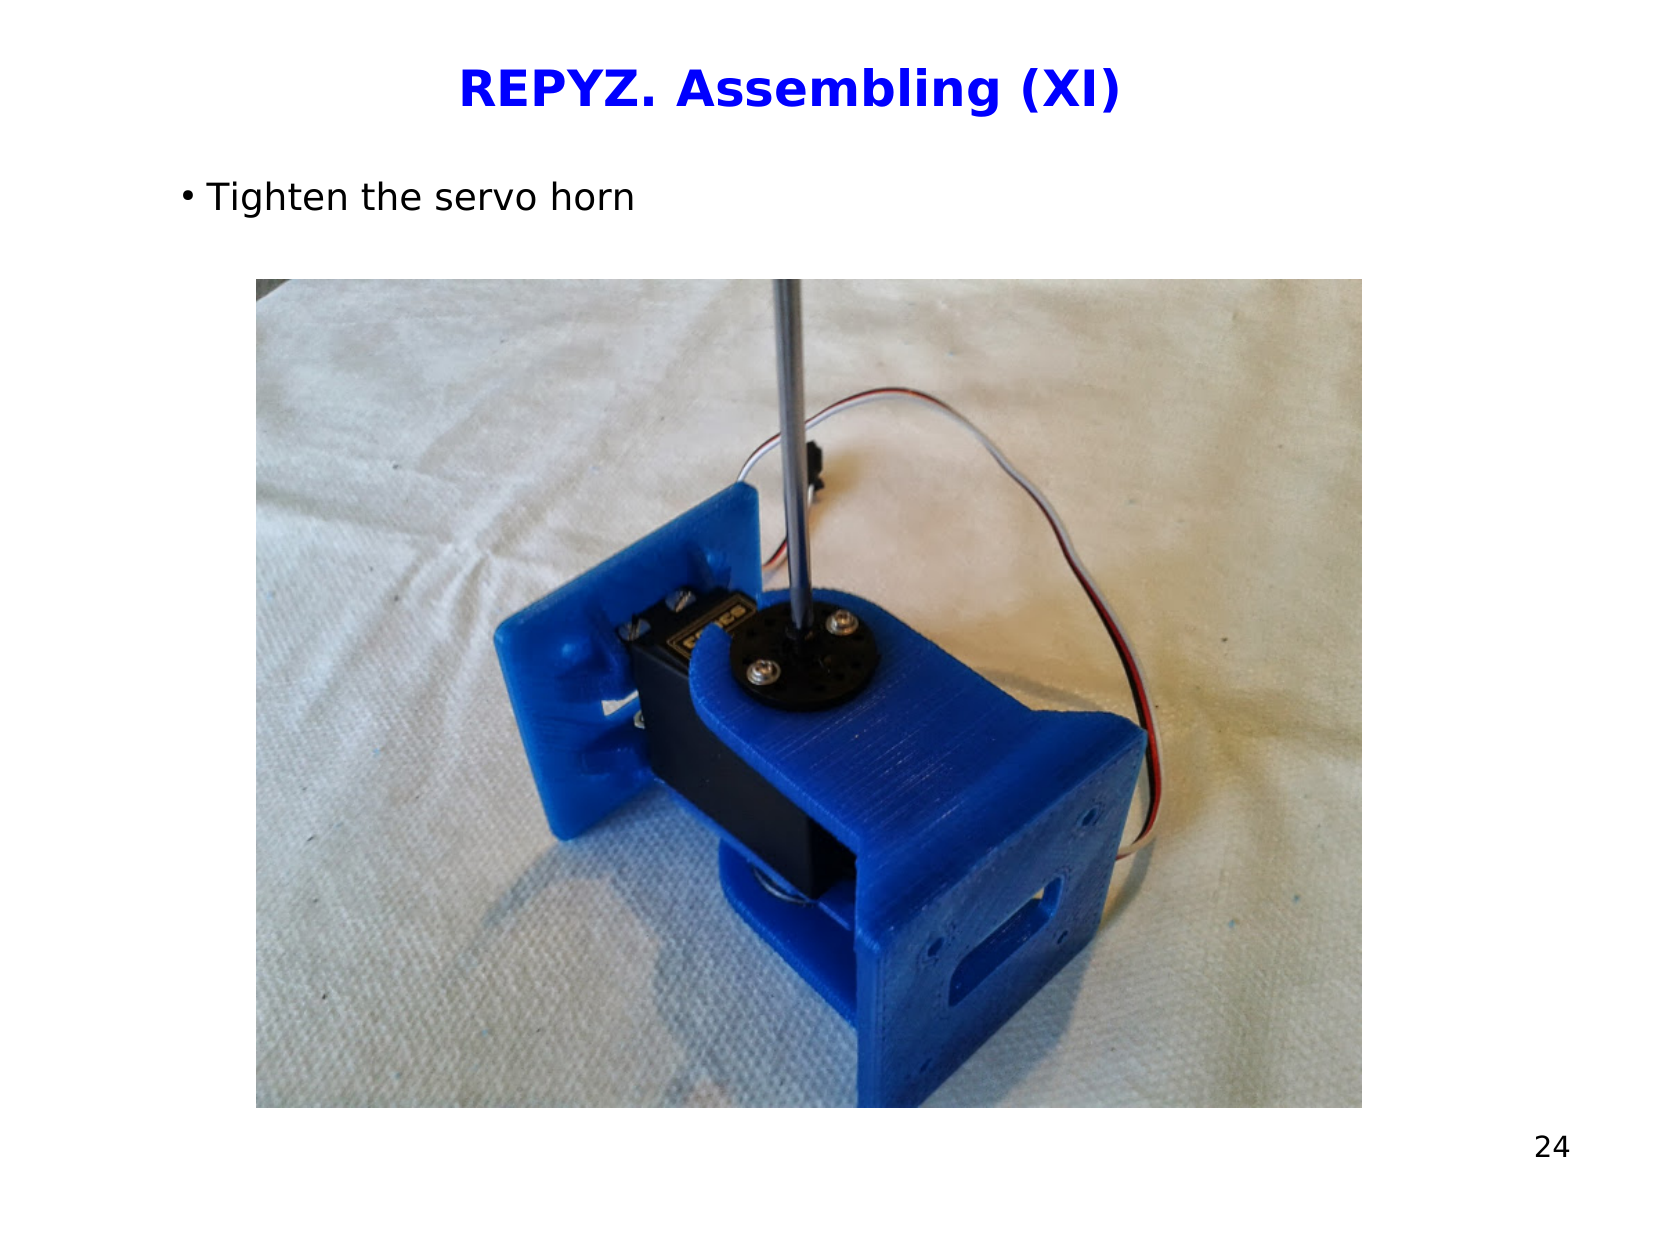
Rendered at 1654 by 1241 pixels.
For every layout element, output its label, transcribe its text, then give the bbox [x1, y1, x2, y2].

text_box Tighten the servo horn [166, 168, 1263, 227]
picture [256, 279, 1362, 1108]
text_box REPYZ. Assembling (XI) [443, 52, 1155, 126]
